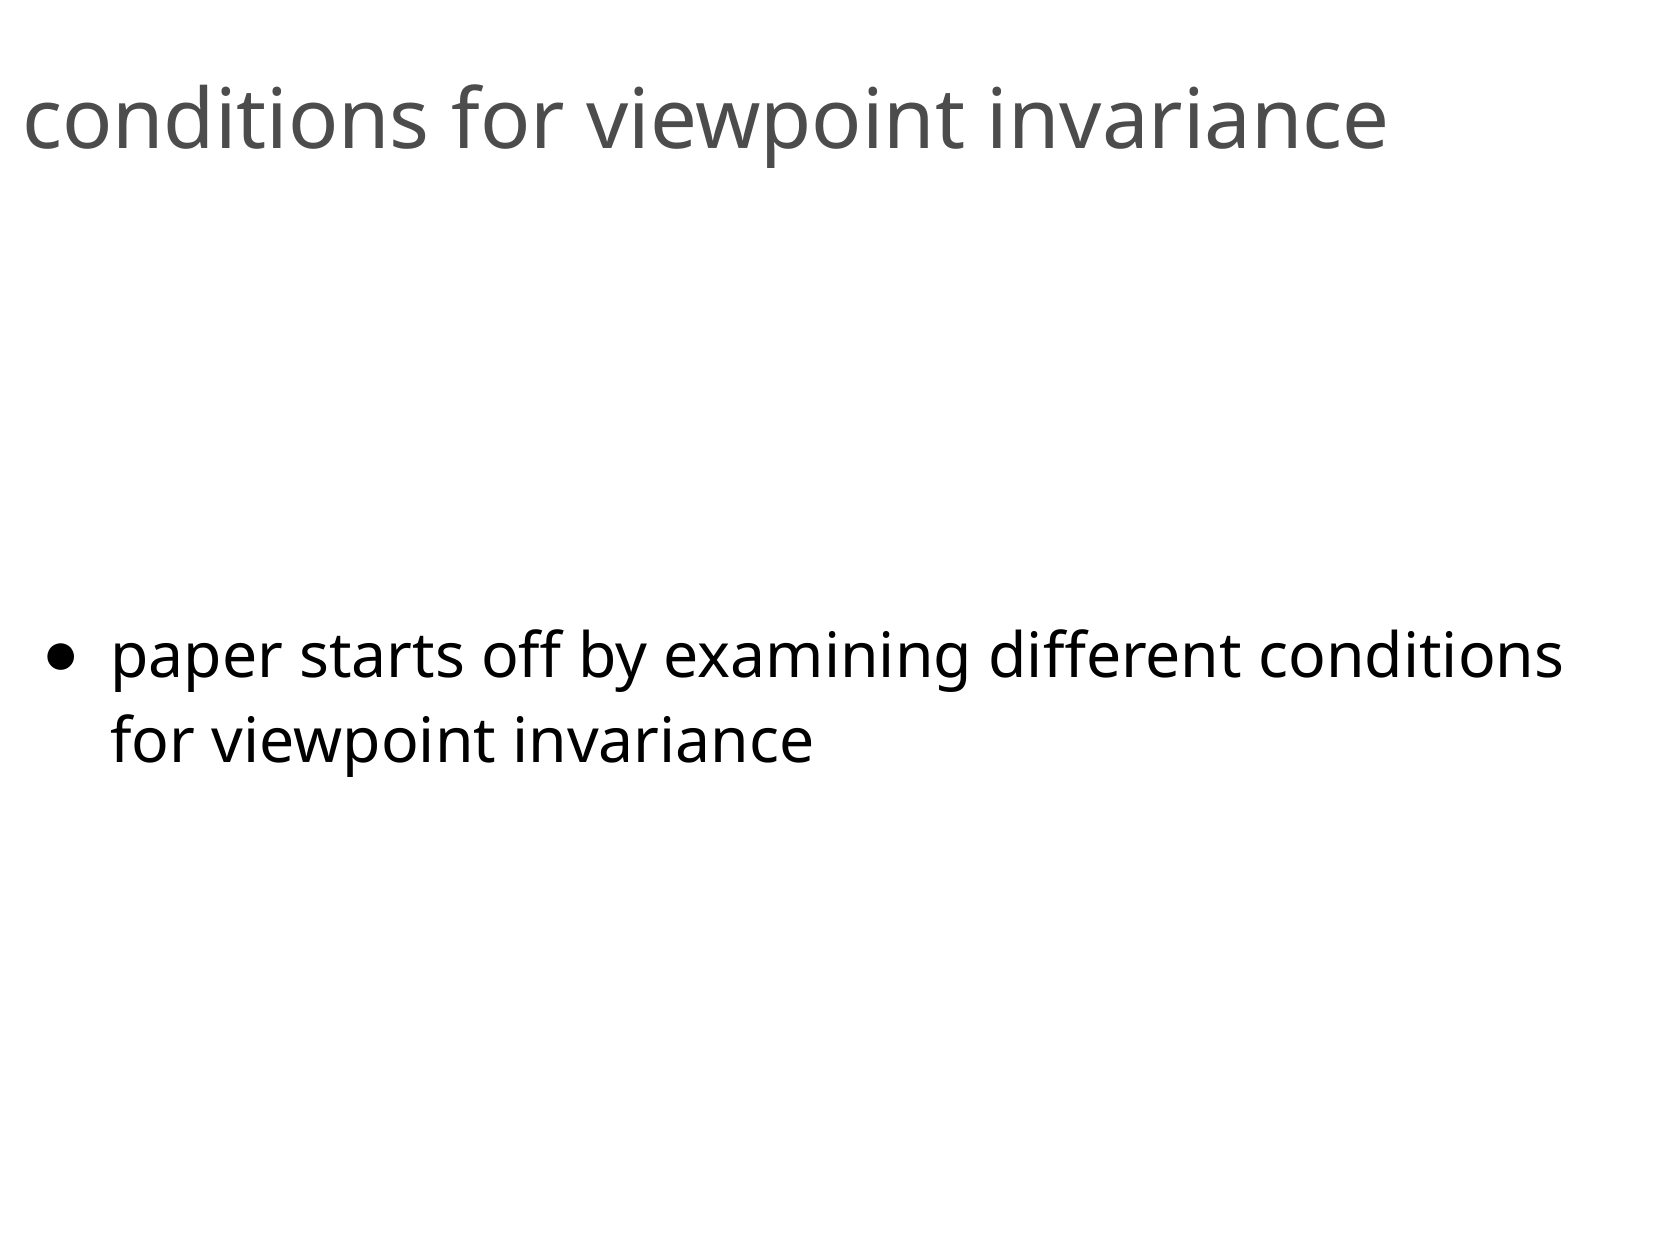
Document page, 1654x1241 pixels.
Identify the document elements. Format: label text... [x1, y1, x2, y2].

list paper starts off by examining different conditions for viewpoint invariance [25, 226, 1654, 1166]
title conditions for viewpoint invariance [22, 19, 1654, 213]
